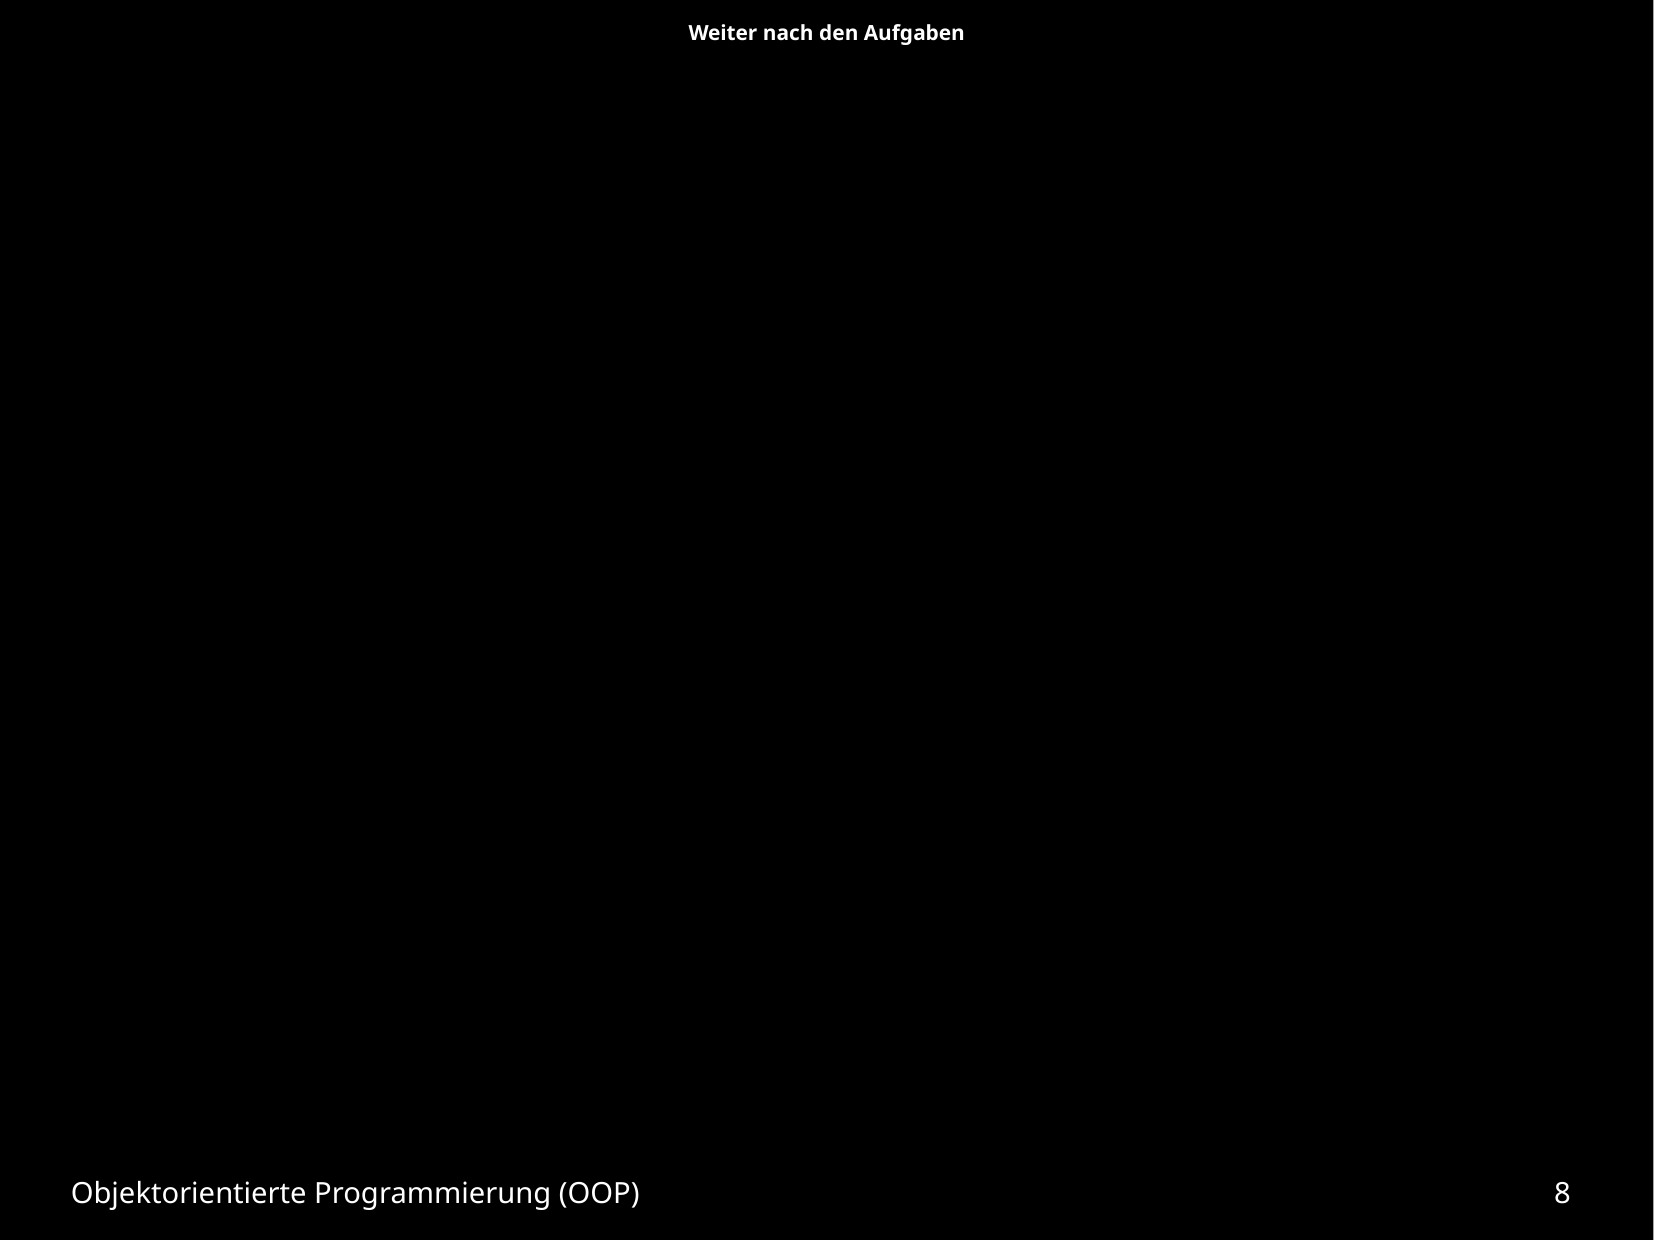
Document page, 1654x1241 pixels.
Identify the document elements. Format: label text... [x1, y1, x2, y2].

title Weiter nach den Aufgaben [0, 5, 1654, 60]
